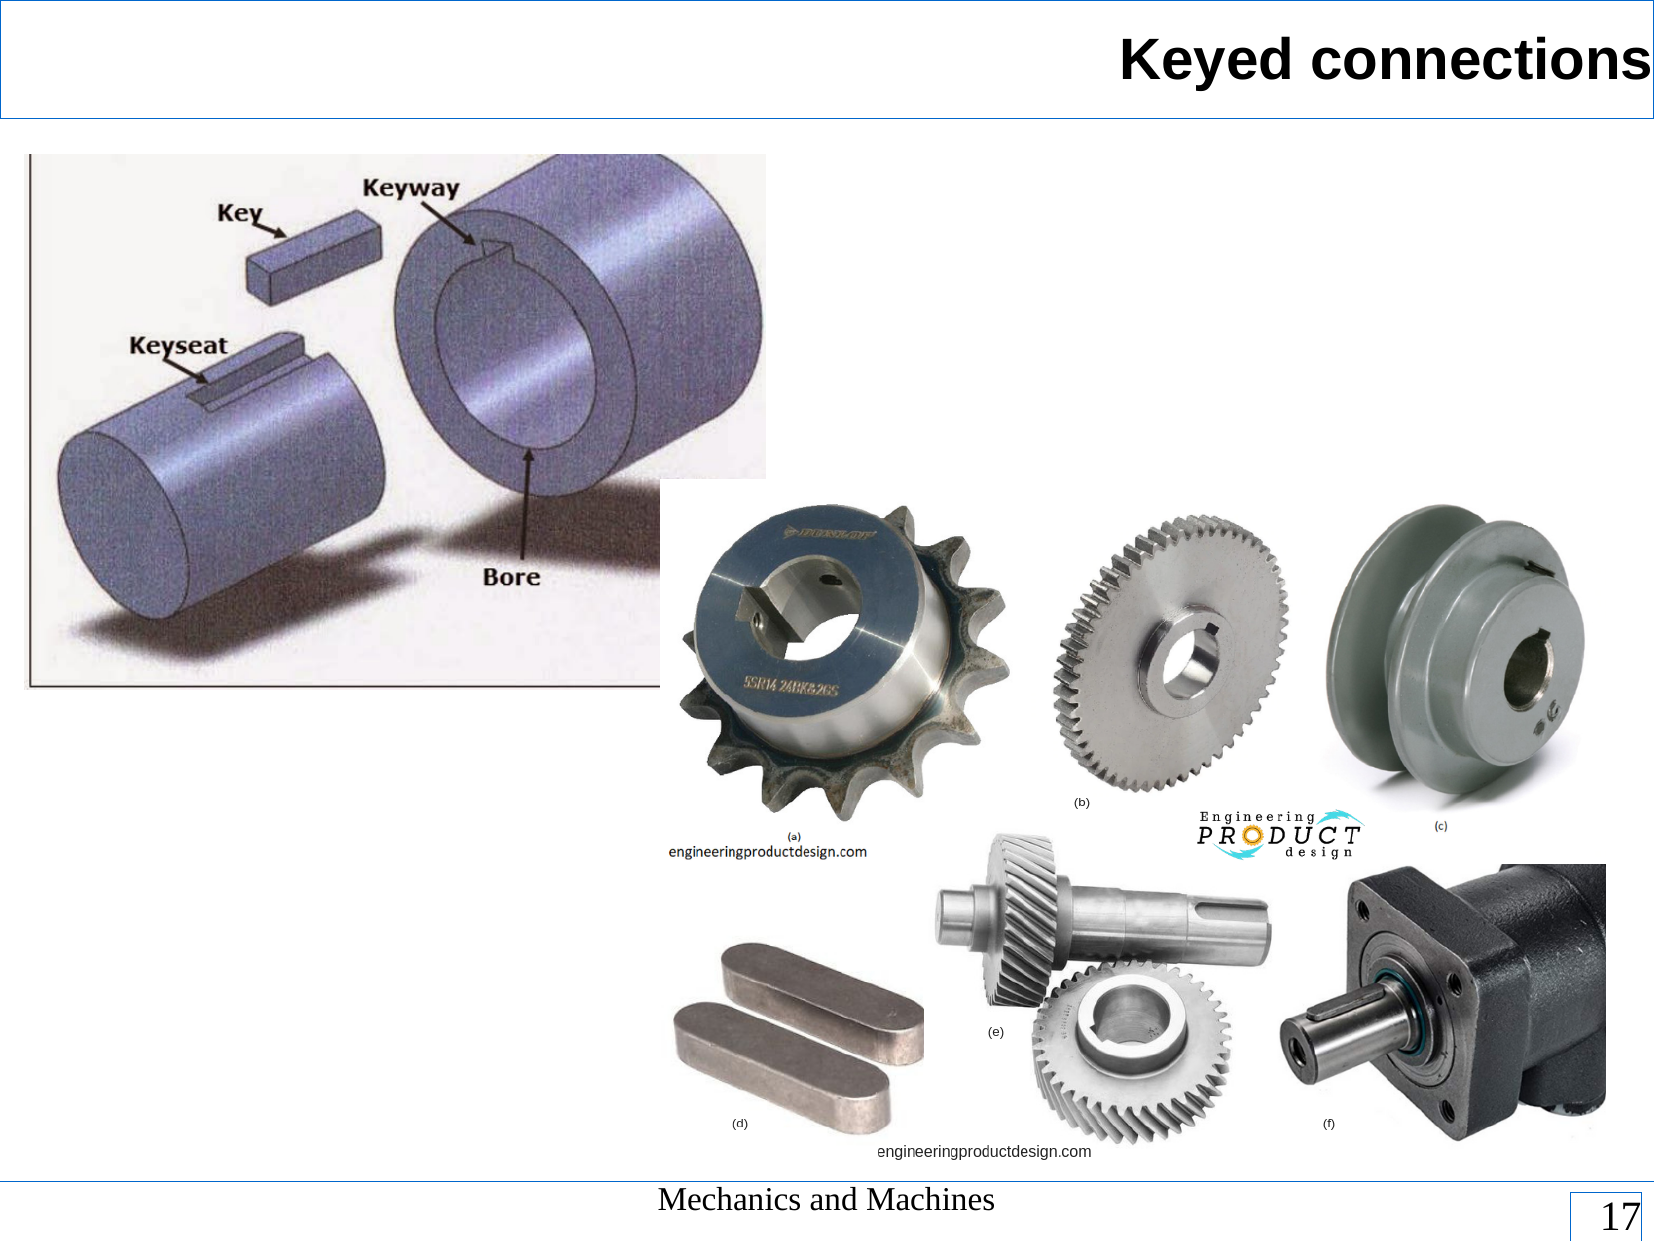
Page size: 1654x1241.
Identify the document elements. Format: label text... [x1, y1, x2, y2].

title Keyed connections [0, 0, 1654, 119]
picture [24, 154, 1606, 1162]
